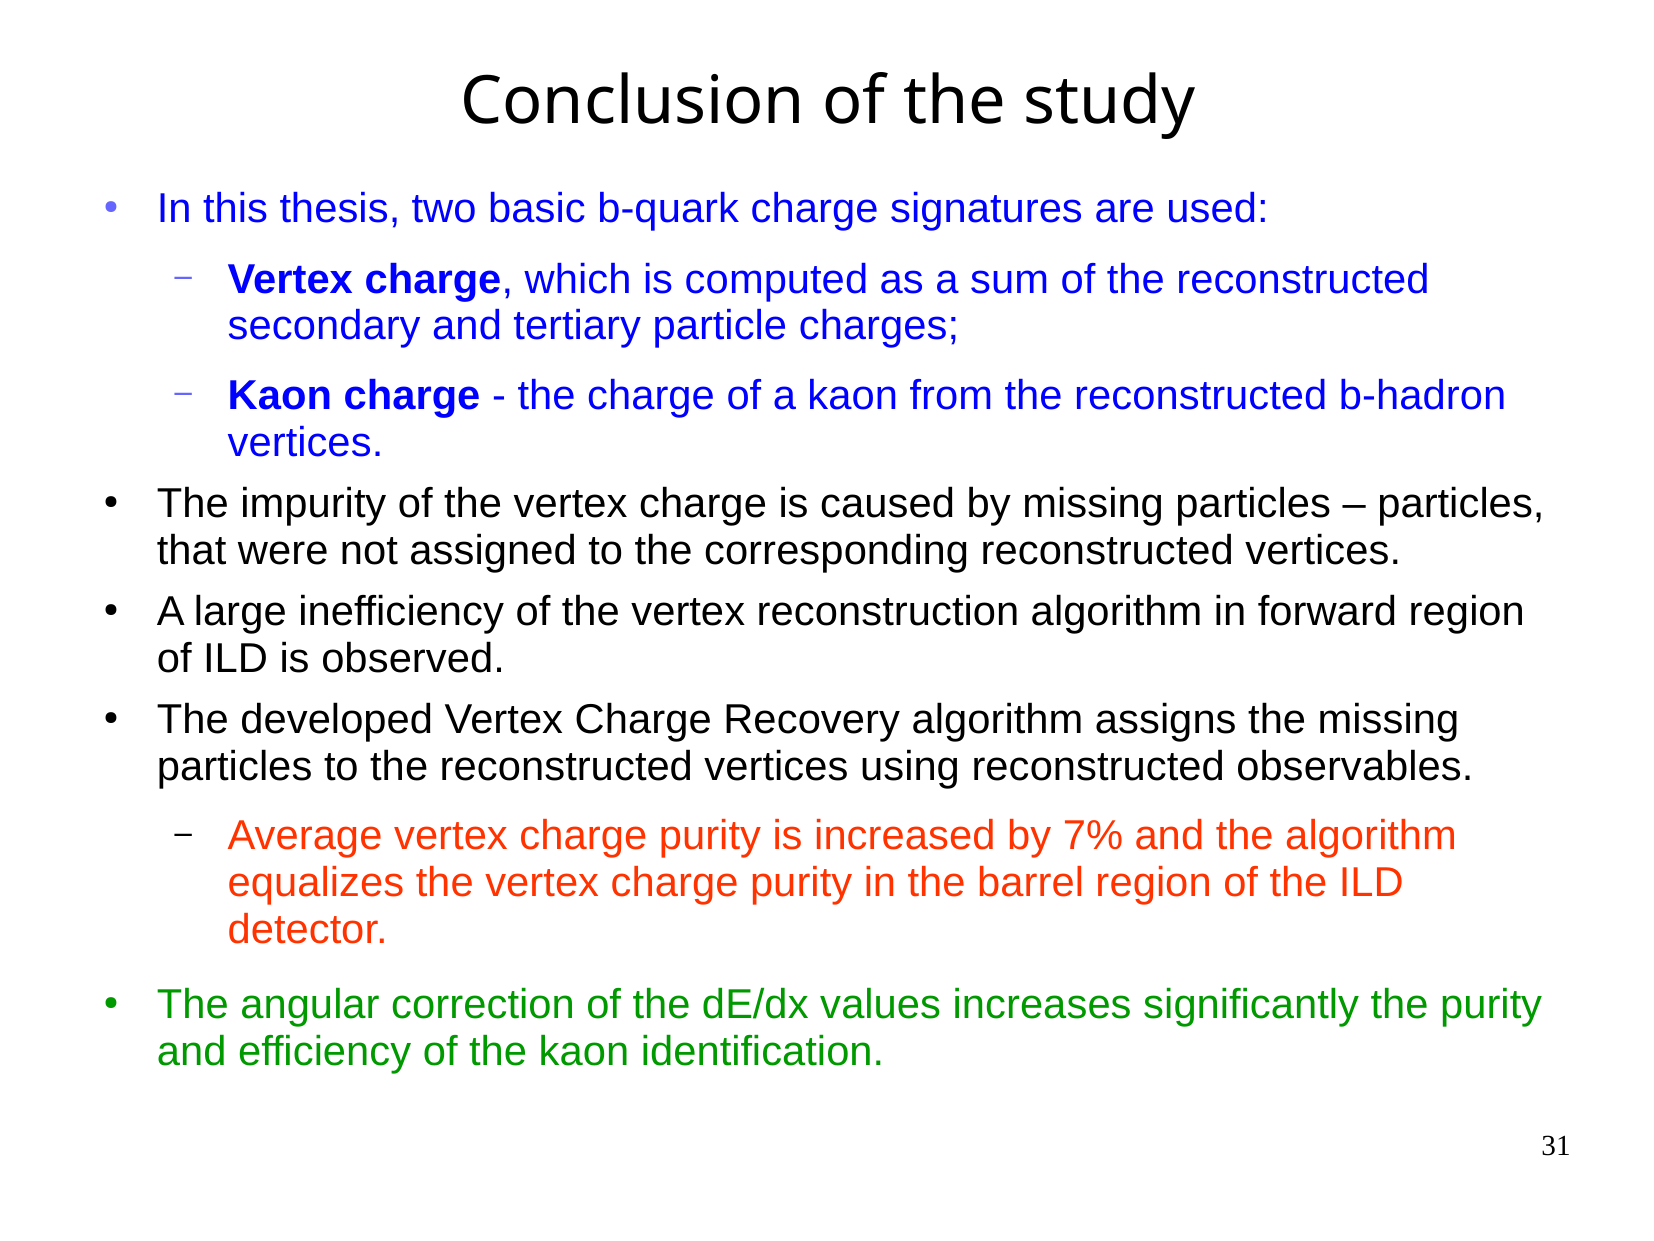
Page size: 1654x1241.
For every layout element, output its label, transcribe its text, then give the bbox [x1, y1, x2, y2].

list In this thesis, two basic b-quark charge signatures are used: Vertex charge, which is computed as a sum of the reconstructed secondary and tertiary particle charges; Kaon charge - the charge of a kaon from the reconstructed b-hadron vertices. The impurity of the vertex charge is caused by missing particles – particles, that were not assigned to the corresponding reconstructed vertices. A large inefficiency of the vertex reconstruction algorithm in forward region of ILD is observed. The developed Vertex Charge Recovery algorithm assigns the missing particles to the reconstructed vertices using reconstructed observables. Average vertex charge purity is increased by 7% and the algorithm equalizes the vertex charge purity in the barrel region of the ILD detector. The angular correction of the dE/dx values increases significantly the purity and efficiency of the kaon identification. [85, 185, 1571, 1188]
title Conclusion of the study [85, 40, 1571, 156]
